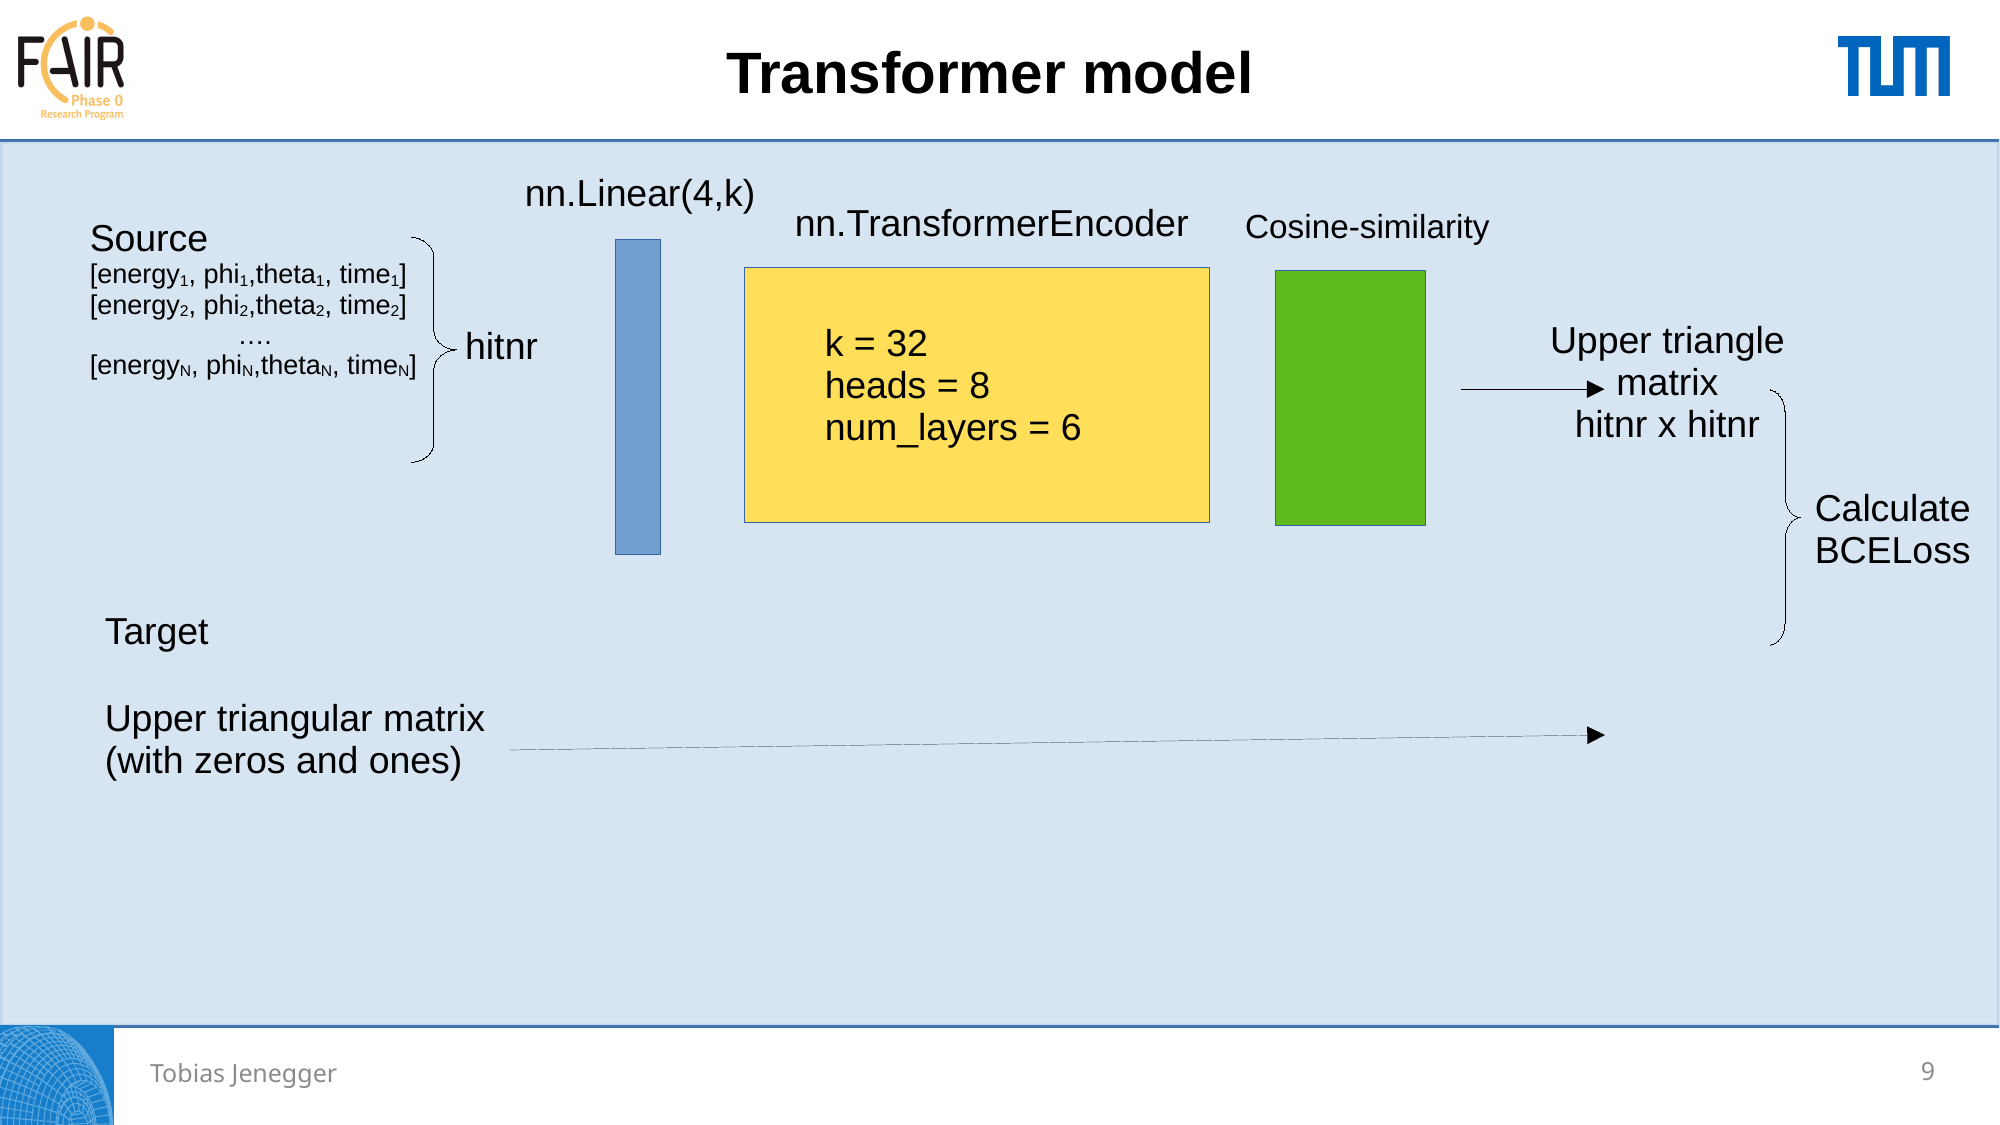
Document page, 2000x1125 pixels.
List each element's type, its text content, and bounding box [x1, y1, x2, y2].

text_box Transformer model [360, 33, 1621, 114]
text_box nn.Linear(4,k) [510, 164, 961, 222]
picture [15, 15, 142, 120]
text_box Calculate BCELoss [1800, 479, 2000, 676]
text_box [744, 267, 1210, 523]
text_box k = 32 heads = 8 num_layers = 6 [810, 314, 1141, 456]
text_box Cosine-similarity [1230, 200, 1531, 253]
text_box Source [energy1, phi1,theta1, time1] [energy2, phi2,theta2, time2] …. [energyN, phiN,thetaN, timeN] [75, 210, 631, 388]
text_box Upper triangle matrix hitnr x hitnr [1502, 311, 1833, 495]
text_box [1275, 270, 1426, 526]
picture [1838, 36, 1950, 96]
text_box hitnr [450, 318, 586, 376]
picture [0, 1025, 114, 1125]
text_box [615, 239, 661, 555]
text_box Target [90, 603, 286, 661]
text_box Upper triangular matrix (with zeros and ones) [90, 690, 541, 789]
text_box nn.TransformerEncoder [780, 195, 1336, 252]
